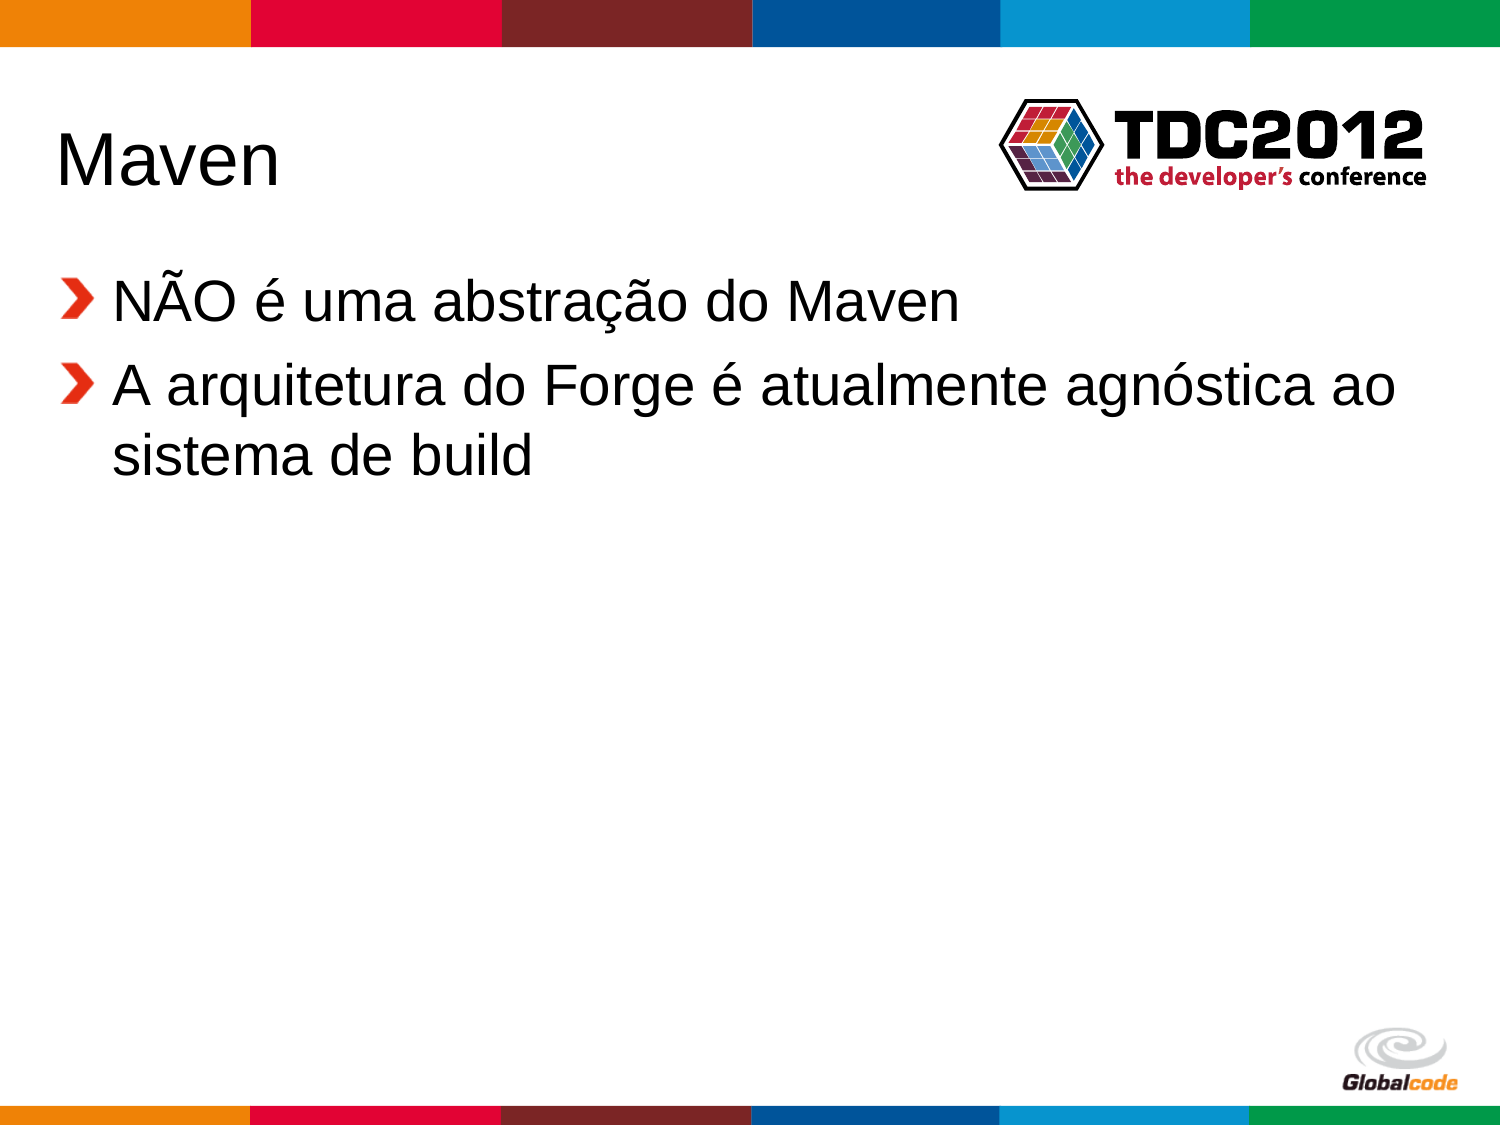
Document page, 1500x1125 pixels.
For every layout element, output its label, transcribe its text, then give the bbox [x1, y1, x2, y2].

picture [1340, 999, 1459, 1105]
list NÃO é uma abstração do Maven A arquitetura do Forge é atualmente agnóstica ao sistema de build [41, 255, 1459, 998]
title Maven [41, 57, 975, 254]
